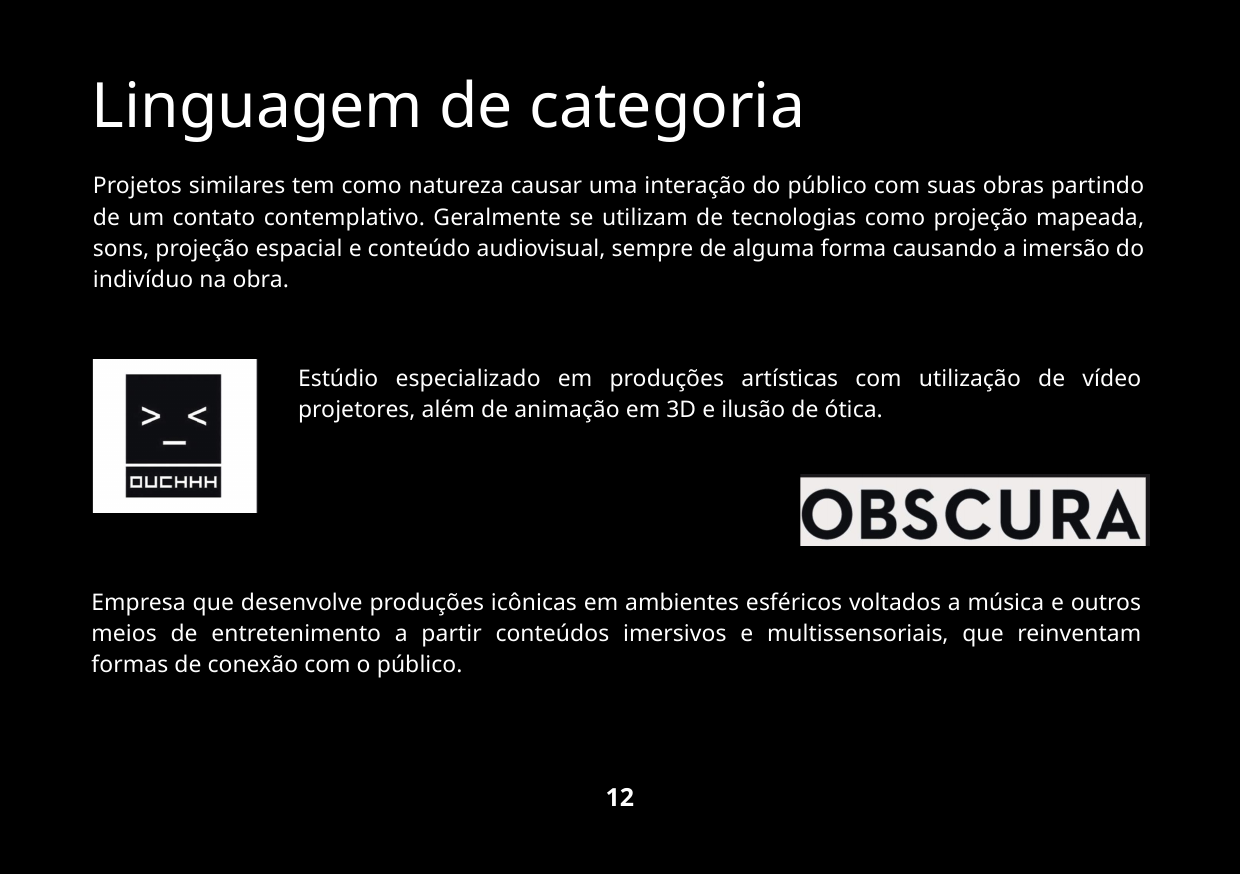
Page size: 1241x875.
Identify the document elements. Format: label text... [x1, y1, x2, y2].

title 12 [602, 779, 638, 815]
text_box Projetos similares tem como natureza causar uma interação do público com suas obras partindo de um contato contemplativo. Geralmente se utilizam de tecnologias como projeção mapeada, sons, projeção espacial e conteúdo audiovisual, sempre de alguma forma causando a imersão do indivíduo na obra. [92, 135, 1146, 371]
text_box Estúdio especializado em produções artísticas com utilização de vídeo projetores, além de animação em 3D e ilusão de ótica. [283, 354, 1158, 497]
text_box Linguagem de categoria [76, 53, 1123, 187]
picture [92, 359, 259, 513]
picture [800, 474, 1150, 546]
text_box Empresa que desenvolve produções icônicas em ambientes esféricos voltados a música e outros meios de entretenimento a partir conteúdos imersivos e multissensoriais, que reinventam formas de conexão com o público. [76, 578, 1158, 733]
